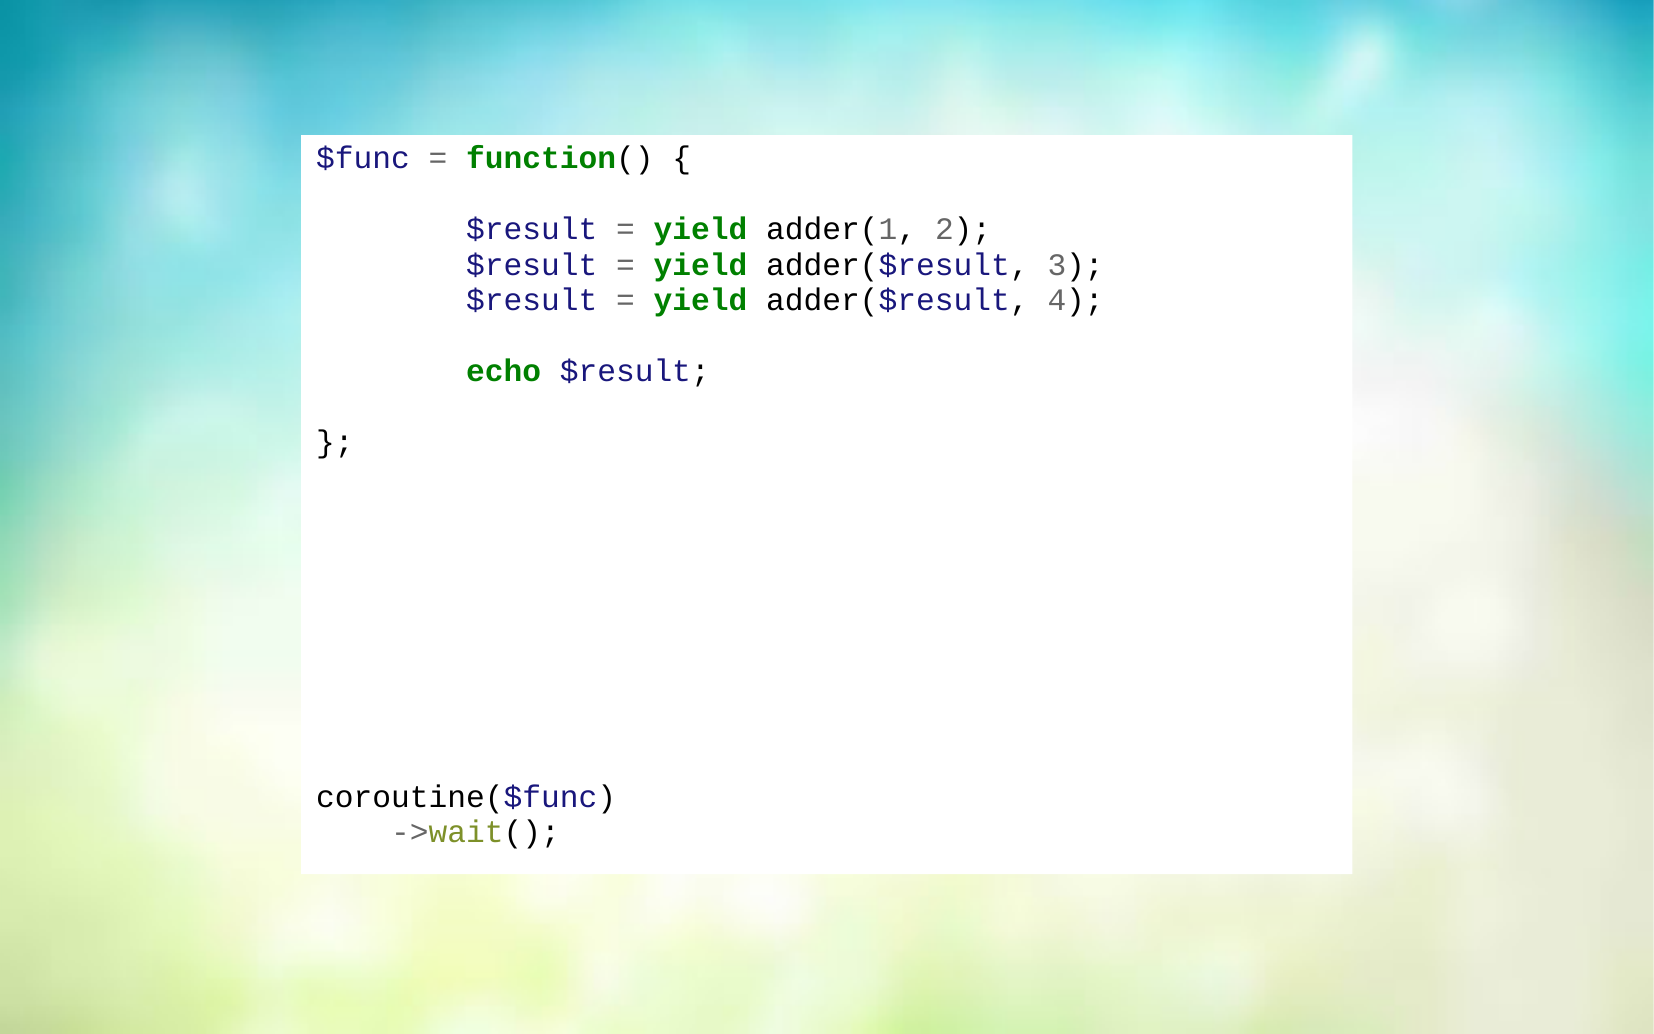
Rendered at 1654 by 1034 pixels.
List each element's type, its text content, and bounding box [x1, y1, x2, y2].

picture [0, 0, 1654, 1034]
text_box $func = function() { $result = yield adder(1, 2); $result = yield adder($result, 3); $result = yield adder($result, 4); echo $result; }; coroutine($func) ->wait(); [301, 135, 1353, 875]
